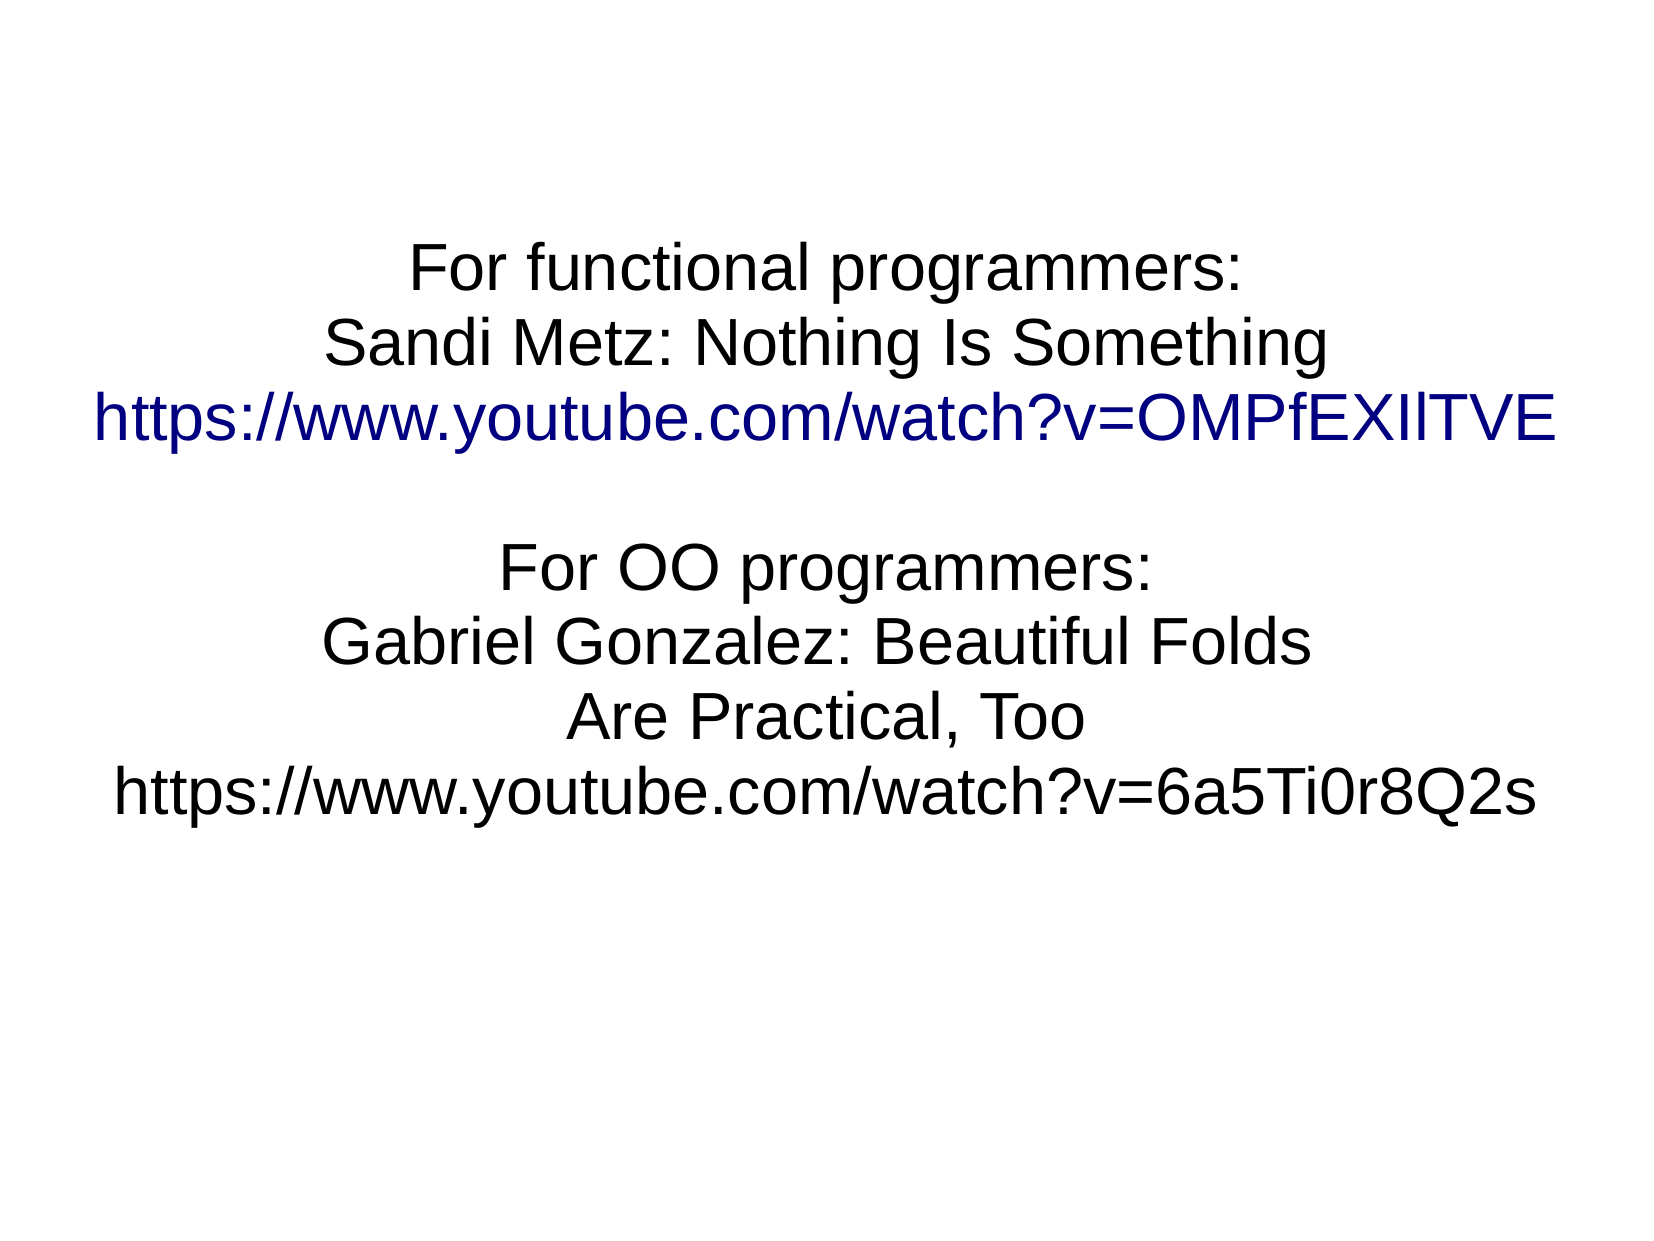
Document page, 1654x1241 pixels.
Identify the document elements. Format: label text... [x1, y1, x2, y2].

subtitle For functional programmers: Sandi Metz: Nothing Is Something https://www.youtube.com/watch?v=OMPfEXIlTVE For OO programmers: Gabriel Gonzalez: Beautiful Folds Are Practical, Too https://www.youtube.com/watch?v=6a5Ti0r8Q2s [82, 49, 1571, 1010]
